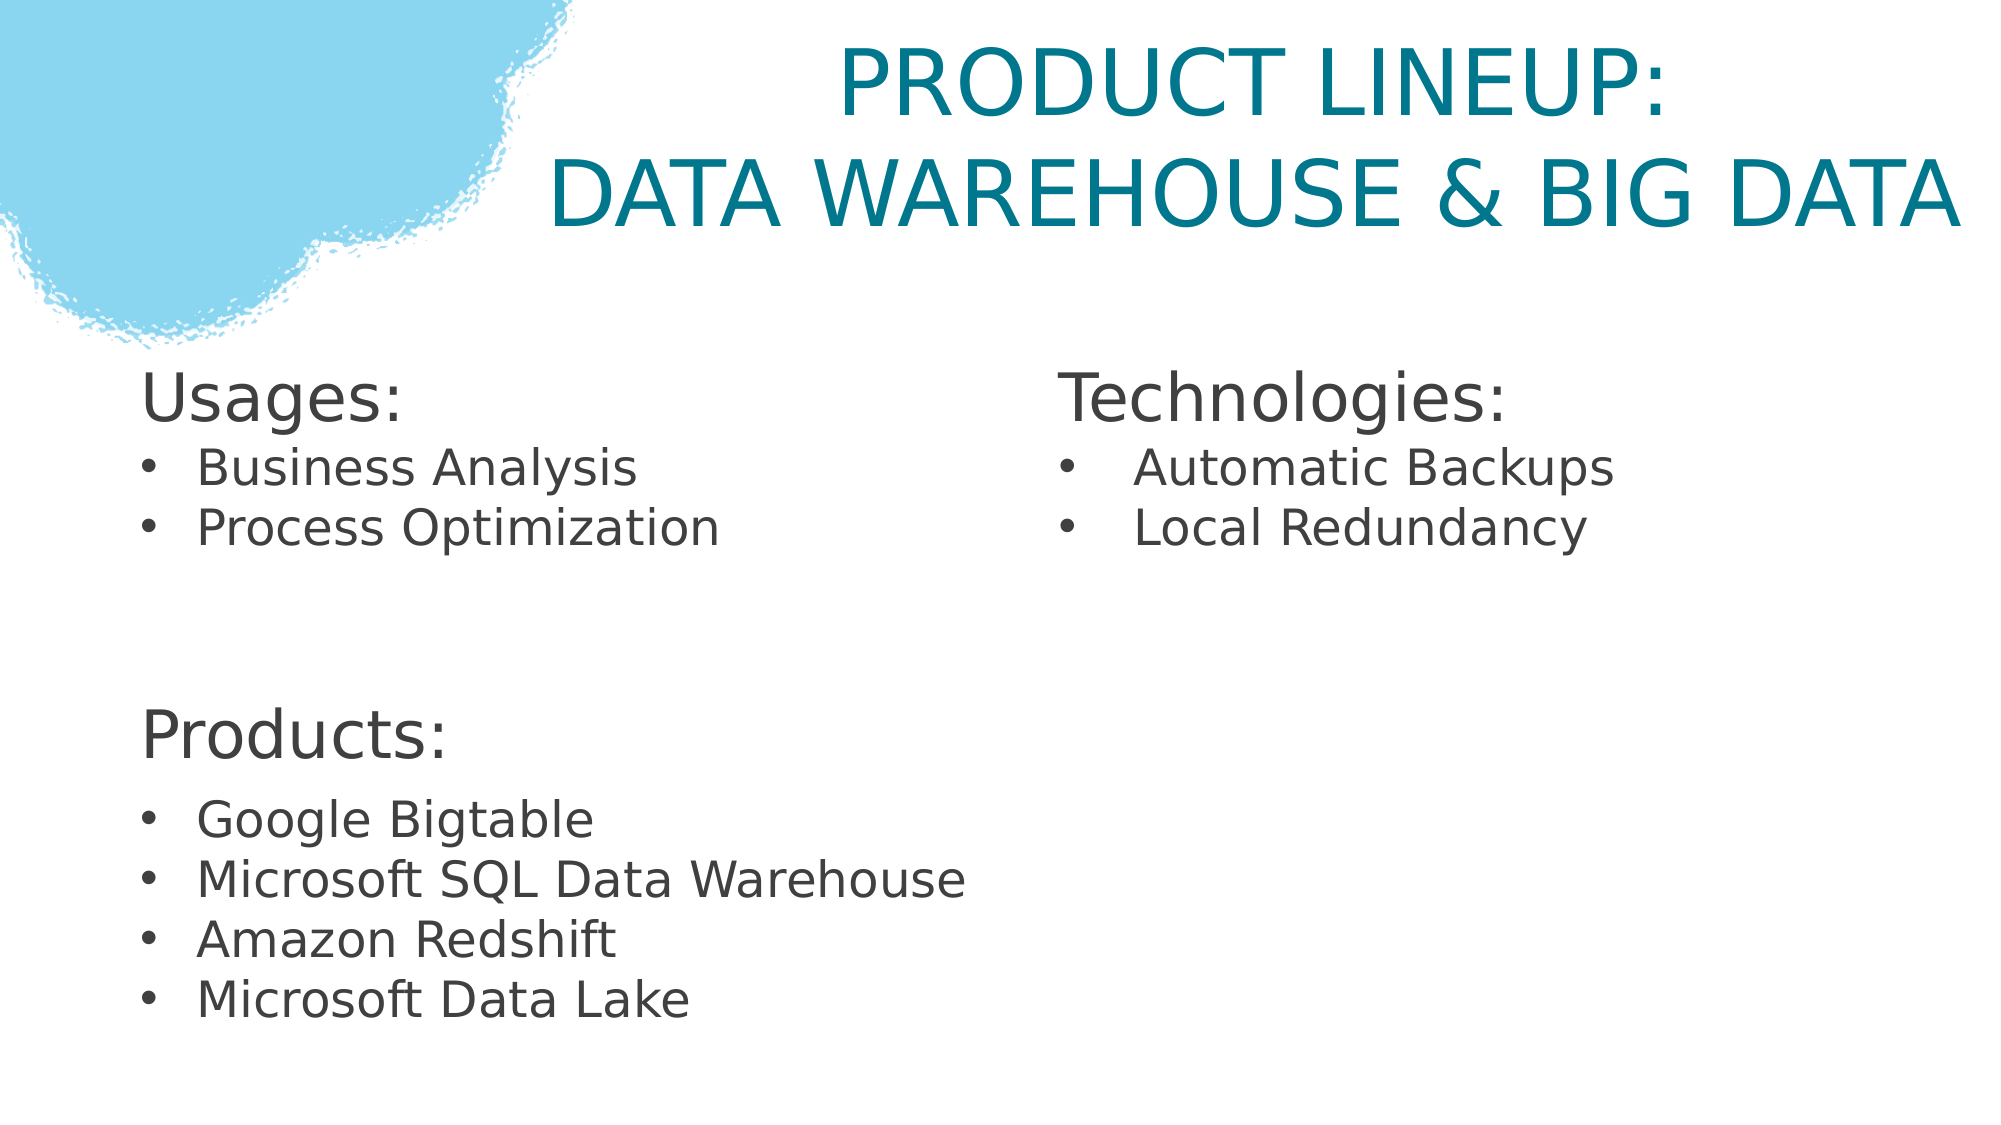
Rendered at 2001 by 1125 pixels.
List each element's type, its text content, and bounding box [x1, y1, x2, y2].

text_box Usages: Business Analysis Process Optimization [125, 347, 857, 563]
text_box Products: [125, 684, 1919, 779]
text_box Product Lineup: Data Warehouse & Big Data [509, 0, 2000, 252]
text_box Technologies: Automatic Backups Local Redundancy [1043, 347, 1834, 563]
text_box Google Bigtable Microsoft SQL Data Warehouse Amazon Redshift Microsoft Data Lake [125, 780, 1963, 1035]
